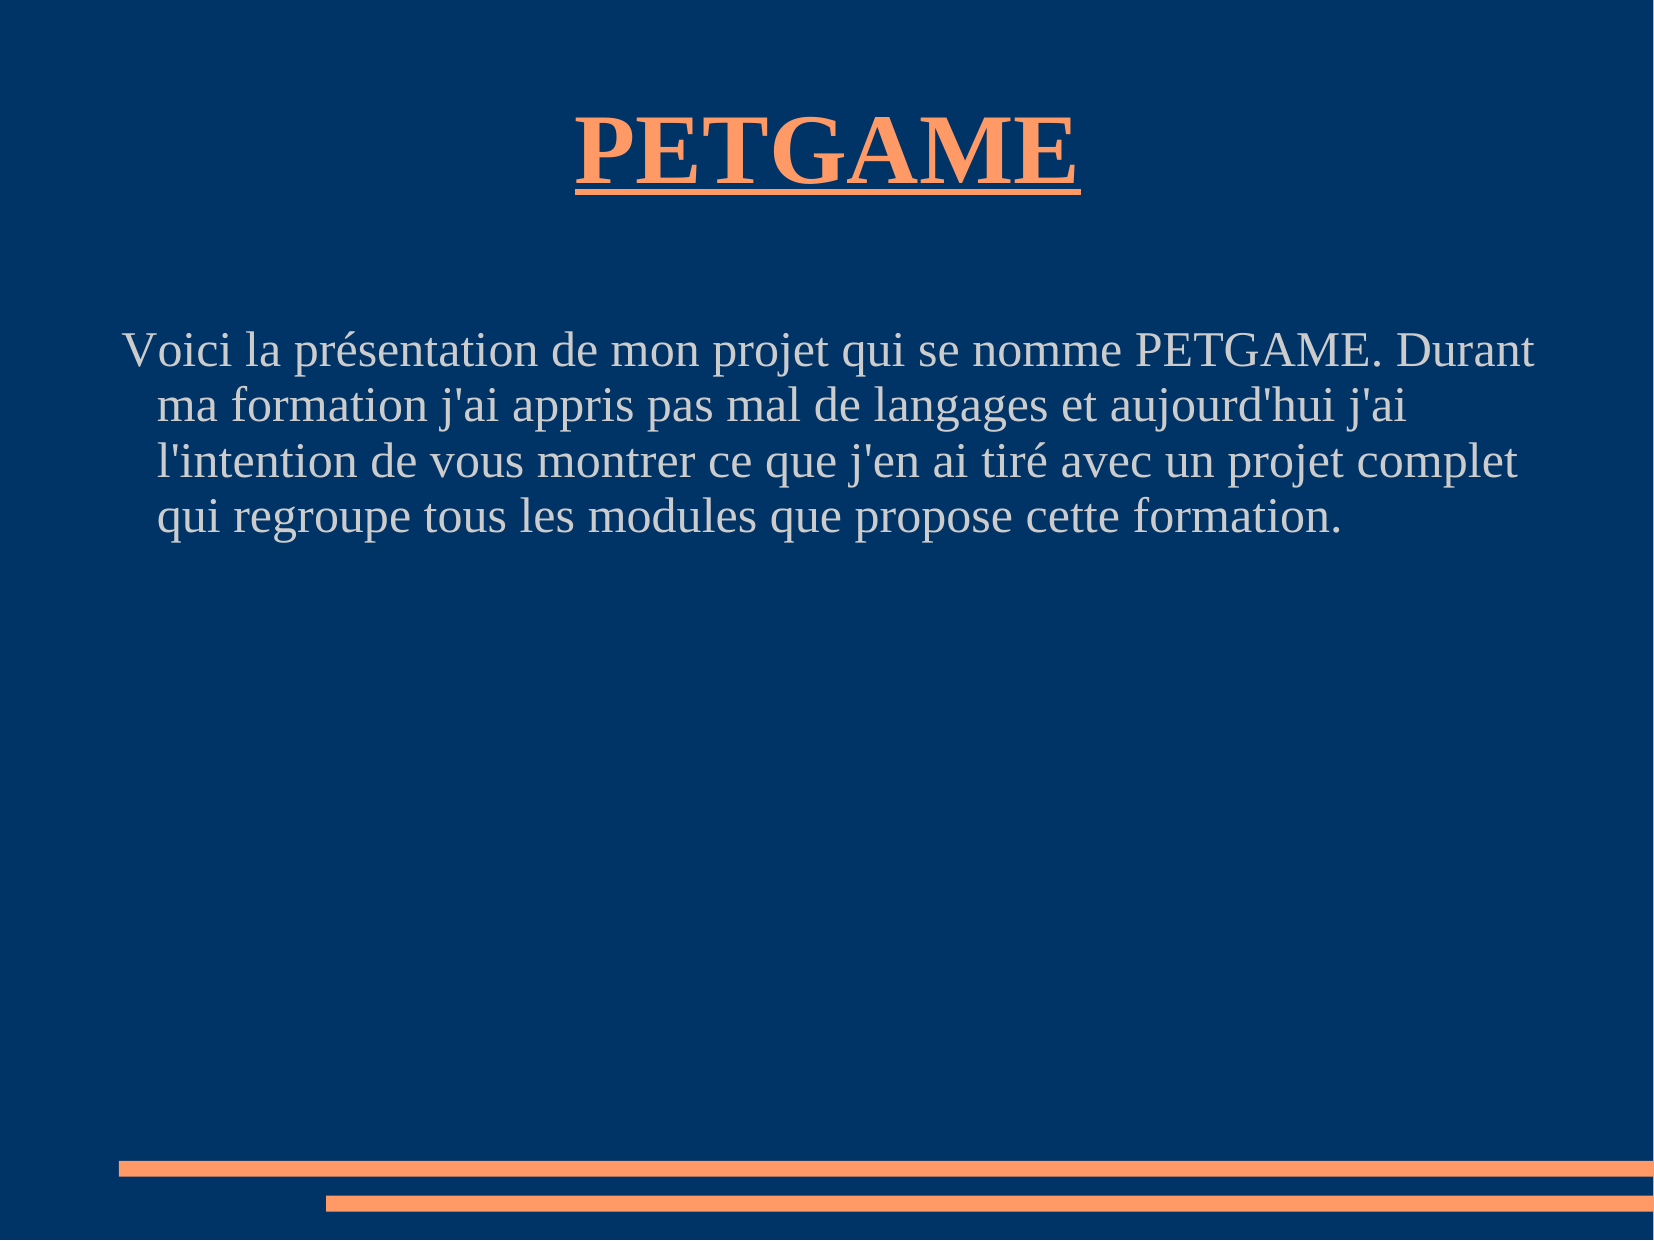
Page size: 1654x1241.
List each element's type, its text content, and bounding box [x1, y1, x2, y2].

title PETGAME [121, 46, 1534, 254]
subtitle Voici la présentation de mon projet qui se nomme PETGAME. Durant ma formation j'ai appris pas mal de langages et aujourd'hui j'ai l'intention de vous montrer ce que j'en ai tiré avec un projet complet qui regroupe tous les modules que propose cette formation. [121, 322, 1561, 1132]
